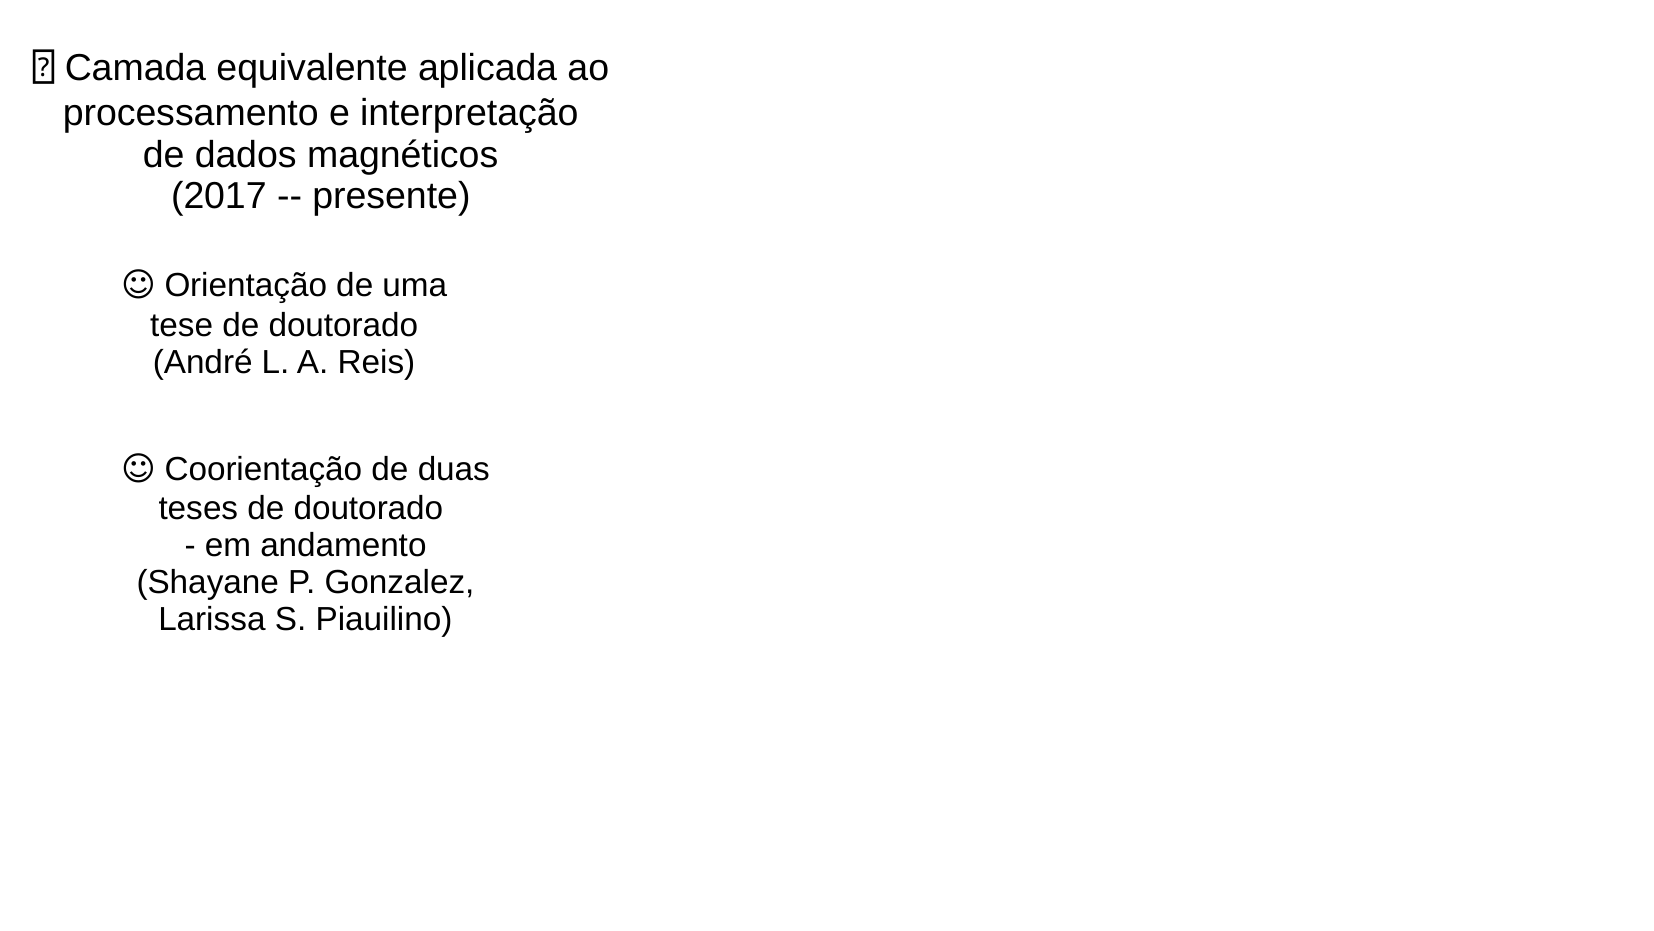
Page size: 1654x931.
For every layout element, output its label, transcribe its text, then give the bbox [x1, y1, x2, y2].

text_box ☺ Coorientação de duas teses de doutorado - em andamento (Shayane P. Gonzalez, Larissa S. Piauilino) [106, 437, 526, 651]
text_box ⍰ Camada equivalente aplicada ao processamento e interpretação de dados magnéticos (2017 -- presente) [17, 32, 626, 230]
text_box ☺ Orientação de uma tese de doutorado (André L. A. Reis) [106, 253, 526, 402]
